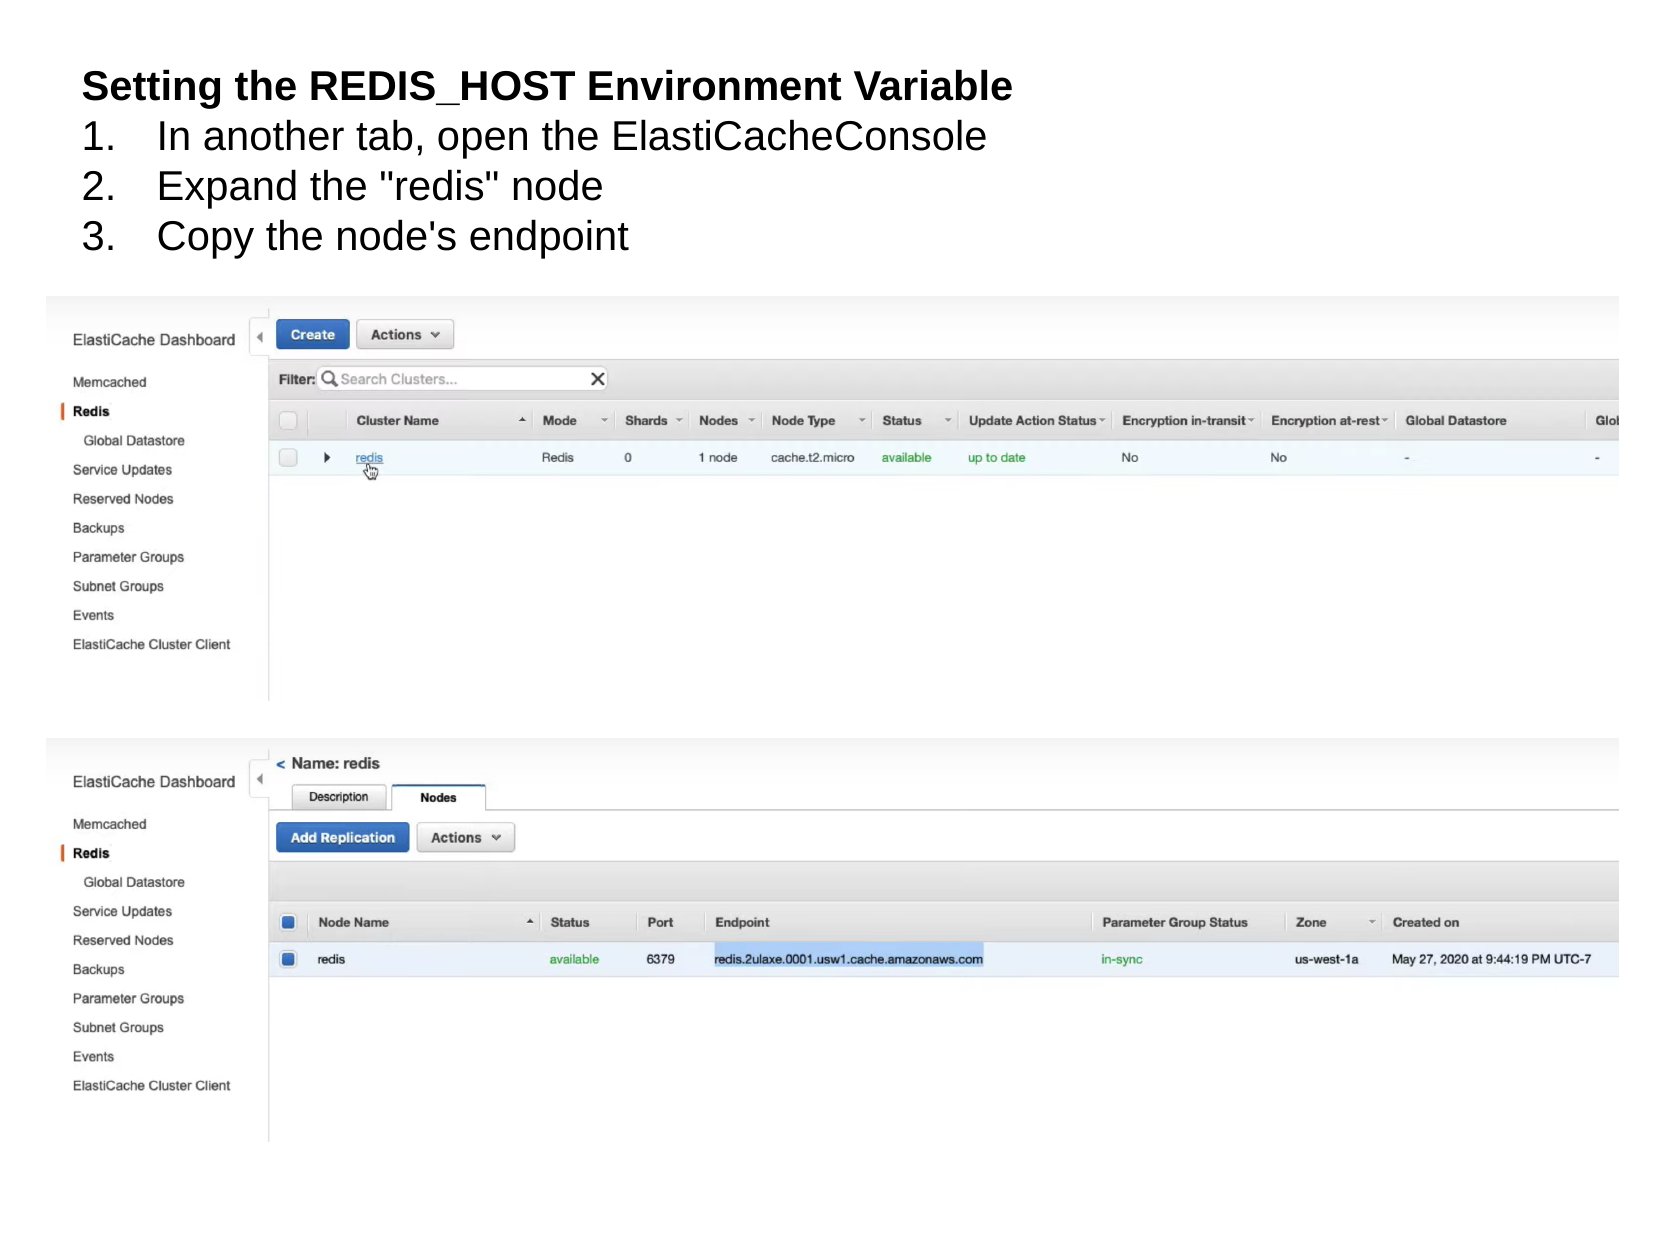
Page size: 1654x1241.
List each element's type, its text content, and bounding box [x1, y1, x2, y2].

picture [46, 738, 1619, 1142]
text_box Setting the REDIS_HOST Environment Variable In another tab, open the ElastiCache Console Expand the "redis" node Copy the node's endpoint [81, 58, 1619, 271]
picture [46, 296, 1619, 701]
